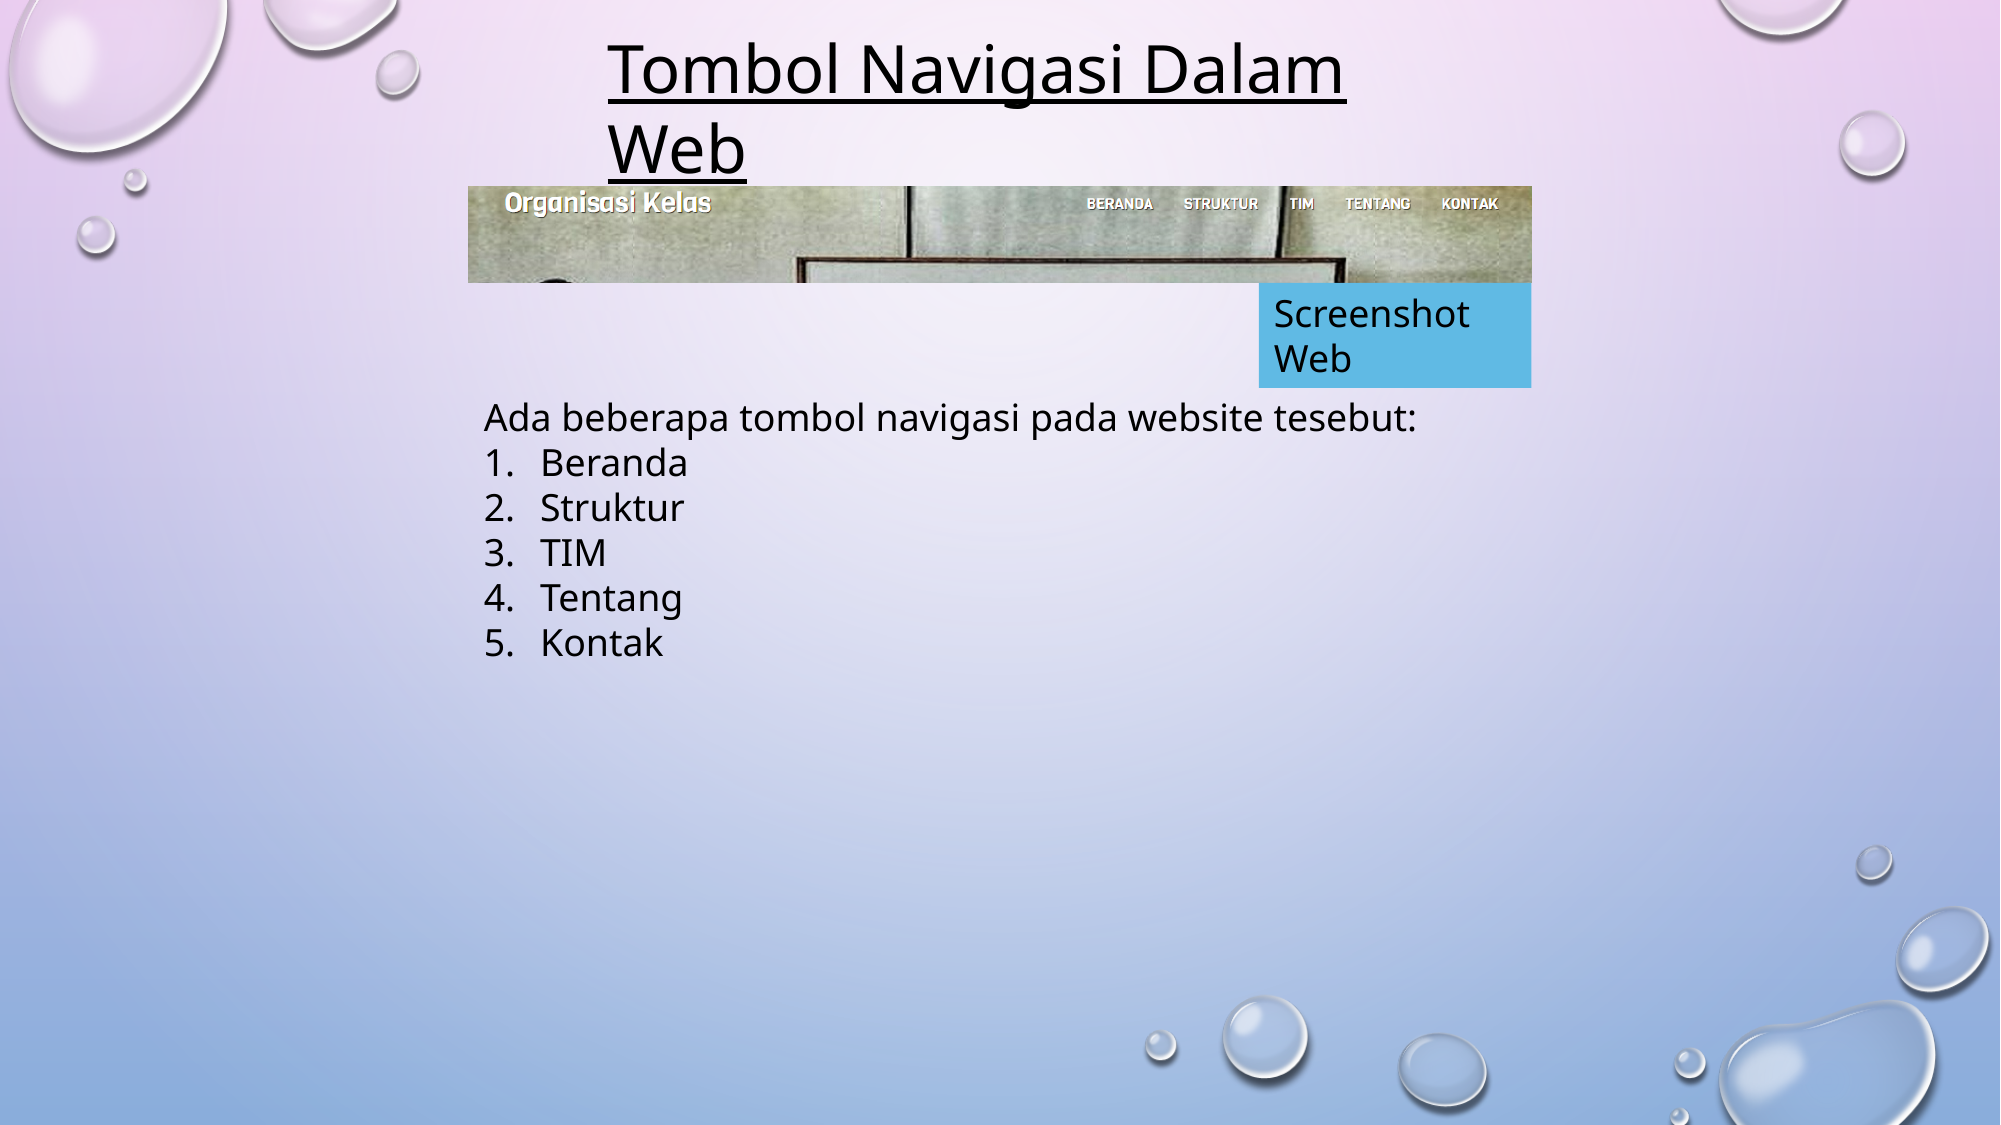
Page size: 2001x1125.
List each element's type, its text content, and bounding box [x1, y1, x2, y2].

text_box Tombol Navigasi Dalam Web [592, 19, 1408, 116]
text_box Ada beberapa tombol navigasi pada website tesebut: Beranda Struktur TIM Tentang Kontak [468, 386, 1532, 675]
text_box Screenshot Web [1258, 282, 1532, 344]
picture [468, 186, 1532, 283]
